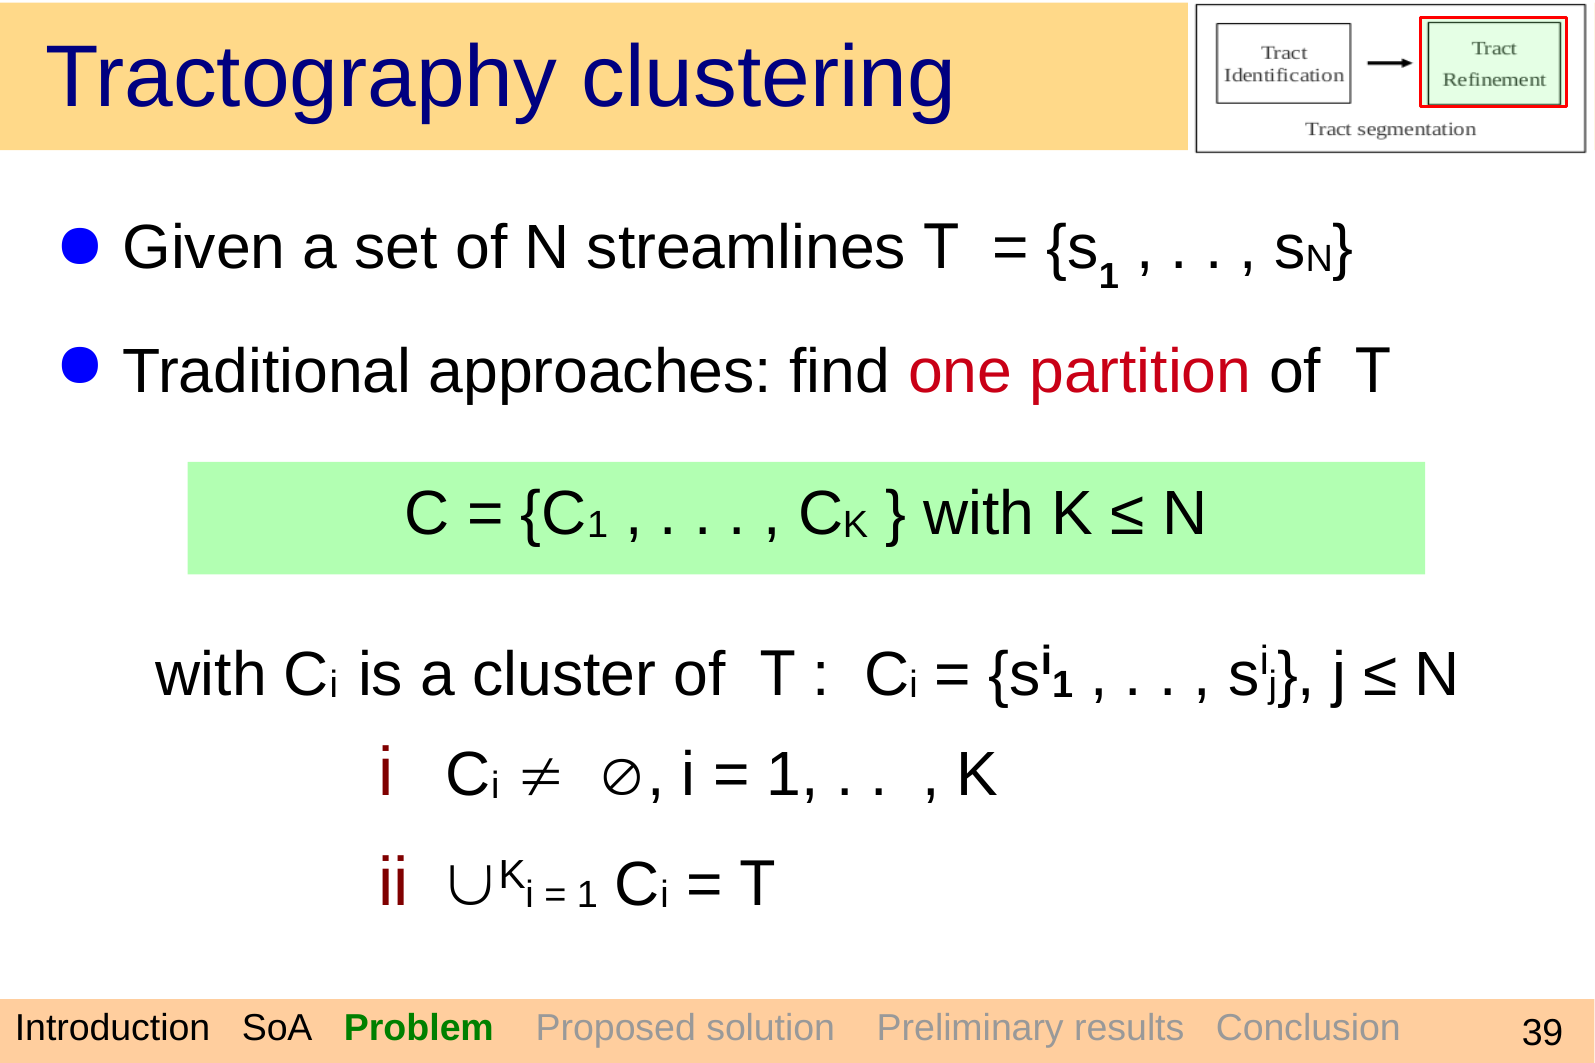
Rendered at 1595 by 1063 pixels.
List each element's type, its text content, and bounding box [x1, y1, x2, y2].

picture [1188, 0, 1595, 161]
list C = {C1 , . . . , CK } with K ≤ N [187, 480, 1426, 575]
list with Ci is a cluster of T : Ci = {si1 , . . , sij}, j ≤ N [155, 628, 1463, 746]
text_box <number> [1377, 1003, 1579, 1063]
list Ci ¹ Æ, i = 1, . . , K ÈKi = 1 Ci = T [378, 639, 1477, 986]
list Given a set of N streamlines T = {s1 , . . , sN} Traditional approaches: find one partition of T [55, 201, 1576, 480]
list [1420, 17, 1567, 107]
text_box Introduction SoA Problem Proposed solution Preliminary results Conclusion [0, 999, 1595, 1063]
title Tractography clustering [0, 2, 1188, 151]
